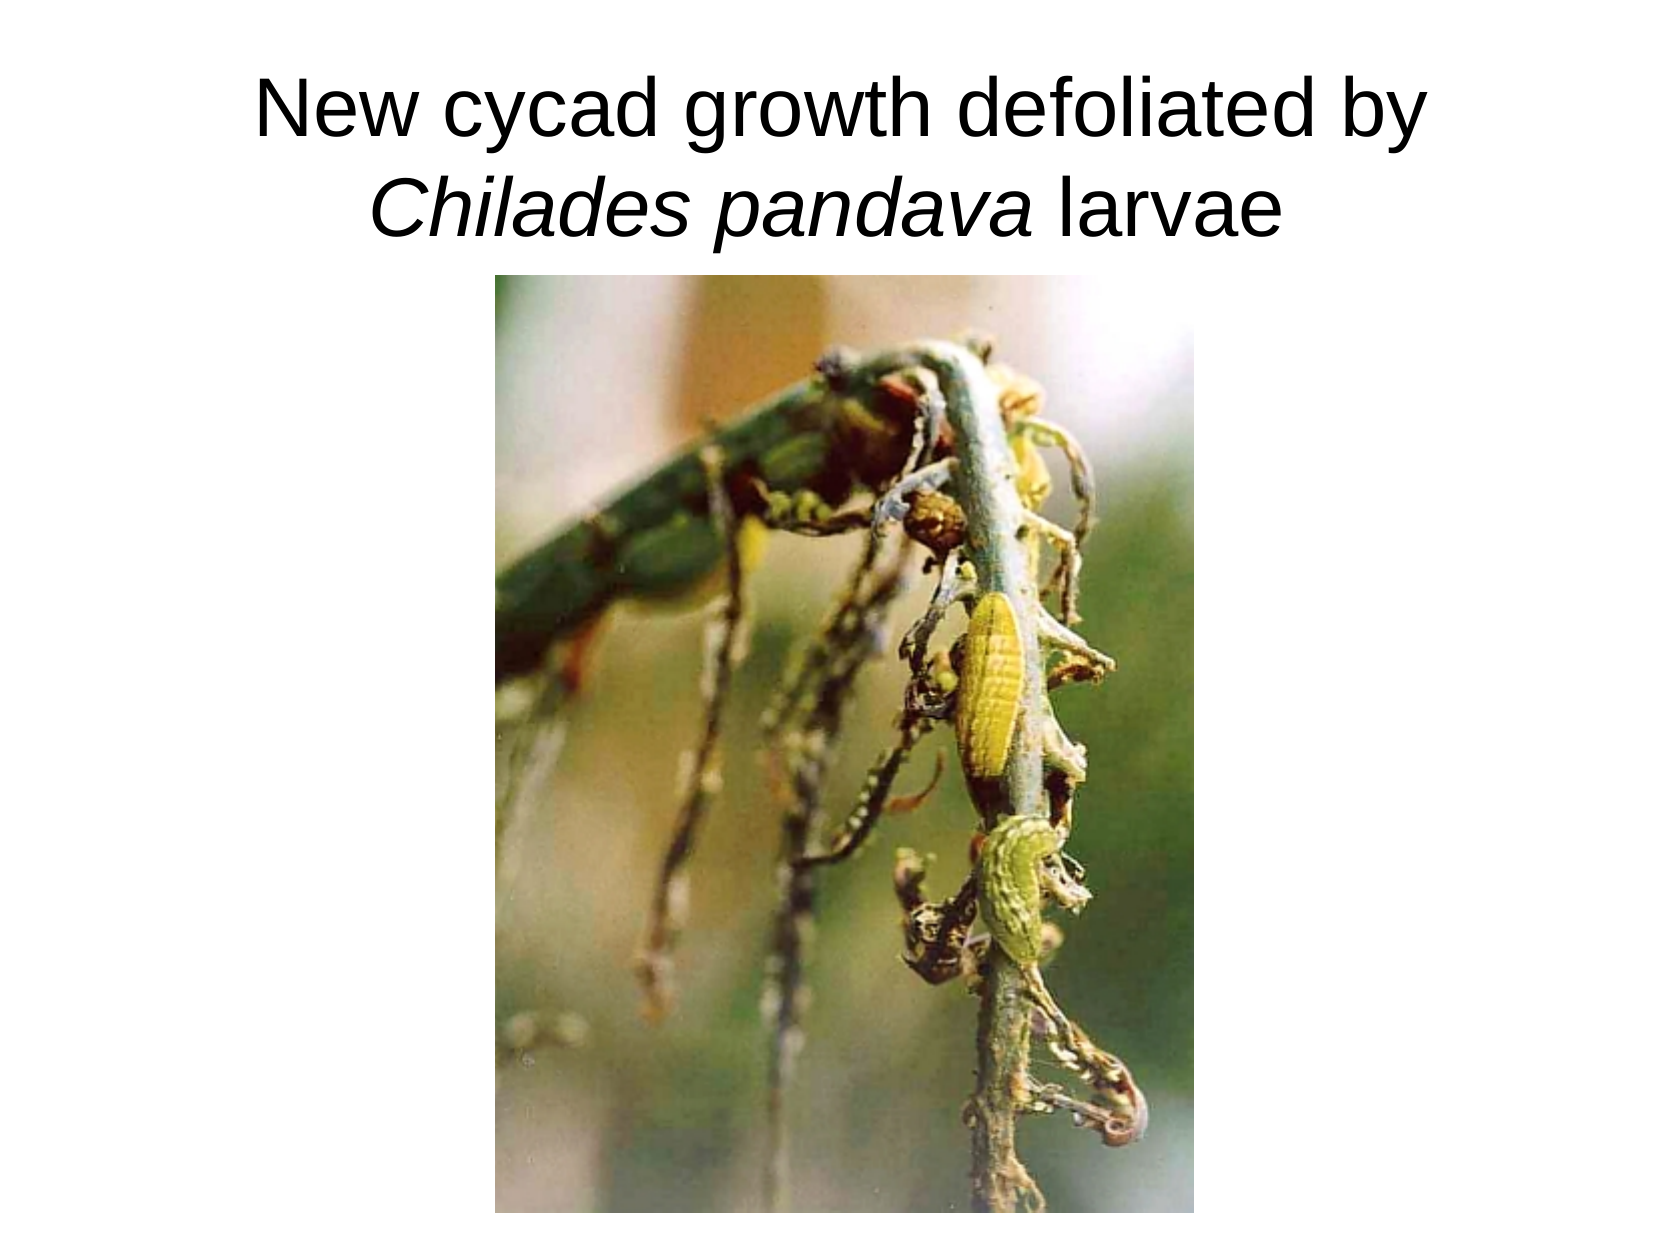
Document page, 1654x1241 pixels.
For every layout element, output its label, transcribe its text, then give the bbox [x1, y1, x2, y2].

title New cycad growth defoliated by Chilades pandava larvae [82, 34, 1571, 272]
picture [495, 275, 1194, 1213]
